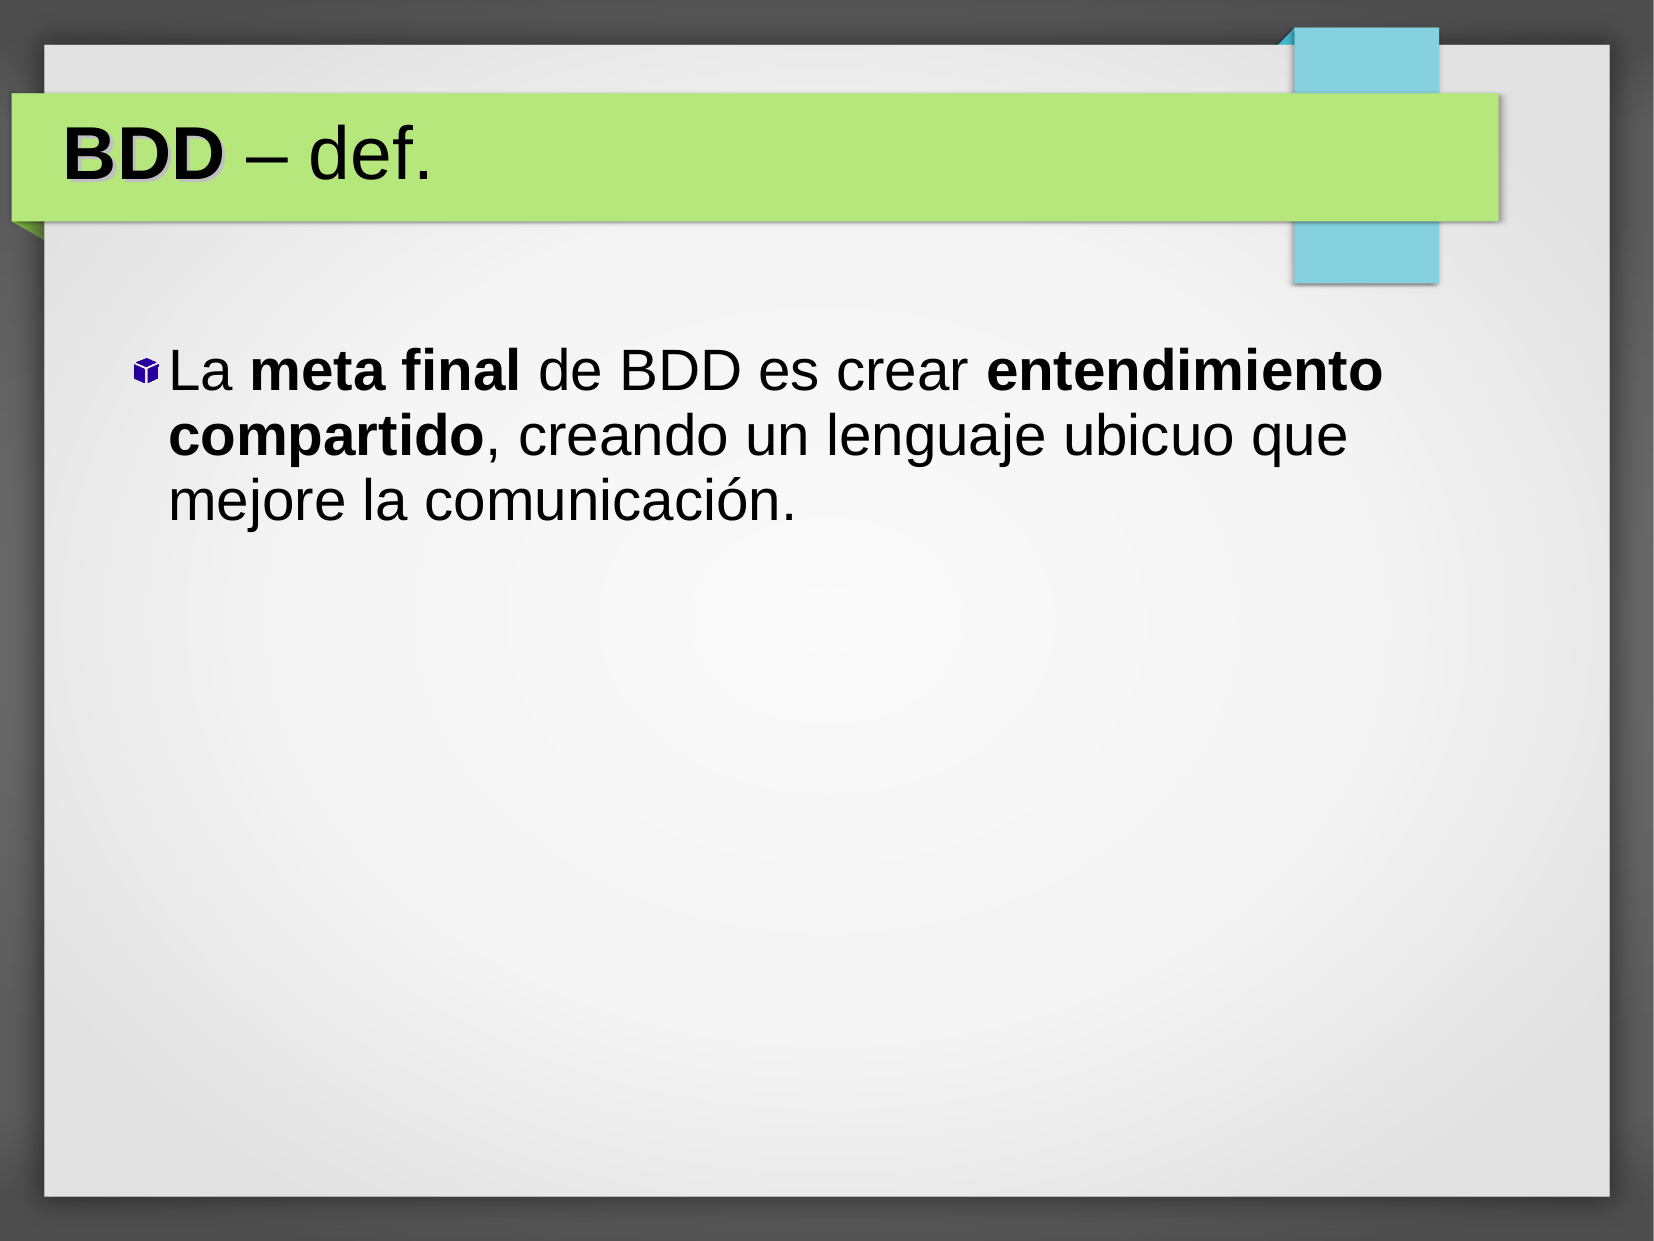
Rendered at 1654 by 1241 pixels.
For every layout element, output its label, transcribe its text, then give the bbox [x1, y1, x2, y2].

picture [0, 0, 1654, 1241]
text_box La meta final de BDD es crear entendimiento compartido, creando un lenguaje ubicuo que mejore la comunicación. [118, 330, 1548, 662]
title BDD – def. [62, 94, 1489, 213]
